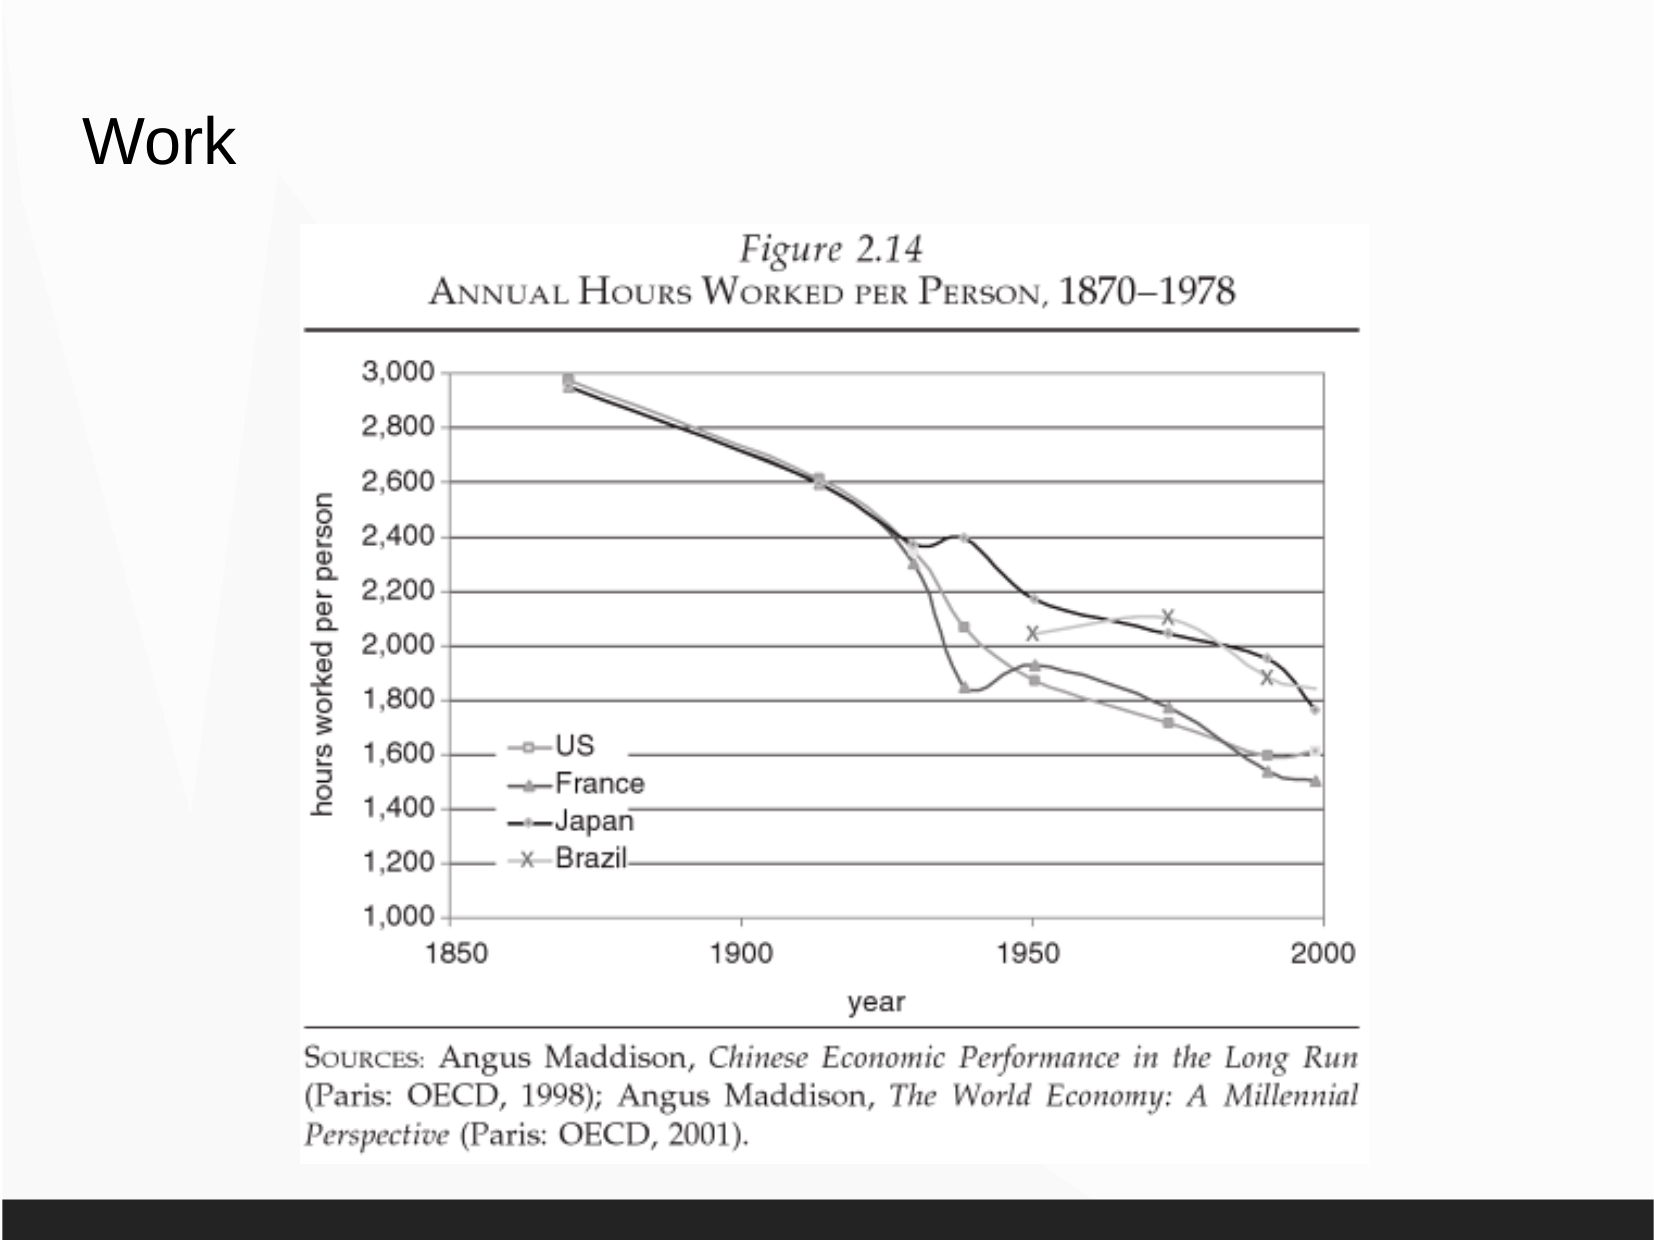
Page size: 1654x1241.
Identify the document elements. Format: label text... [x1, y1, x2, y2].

title Work [82, 45, 1571, 238]
picture [2, 0, 1654, 1241]
